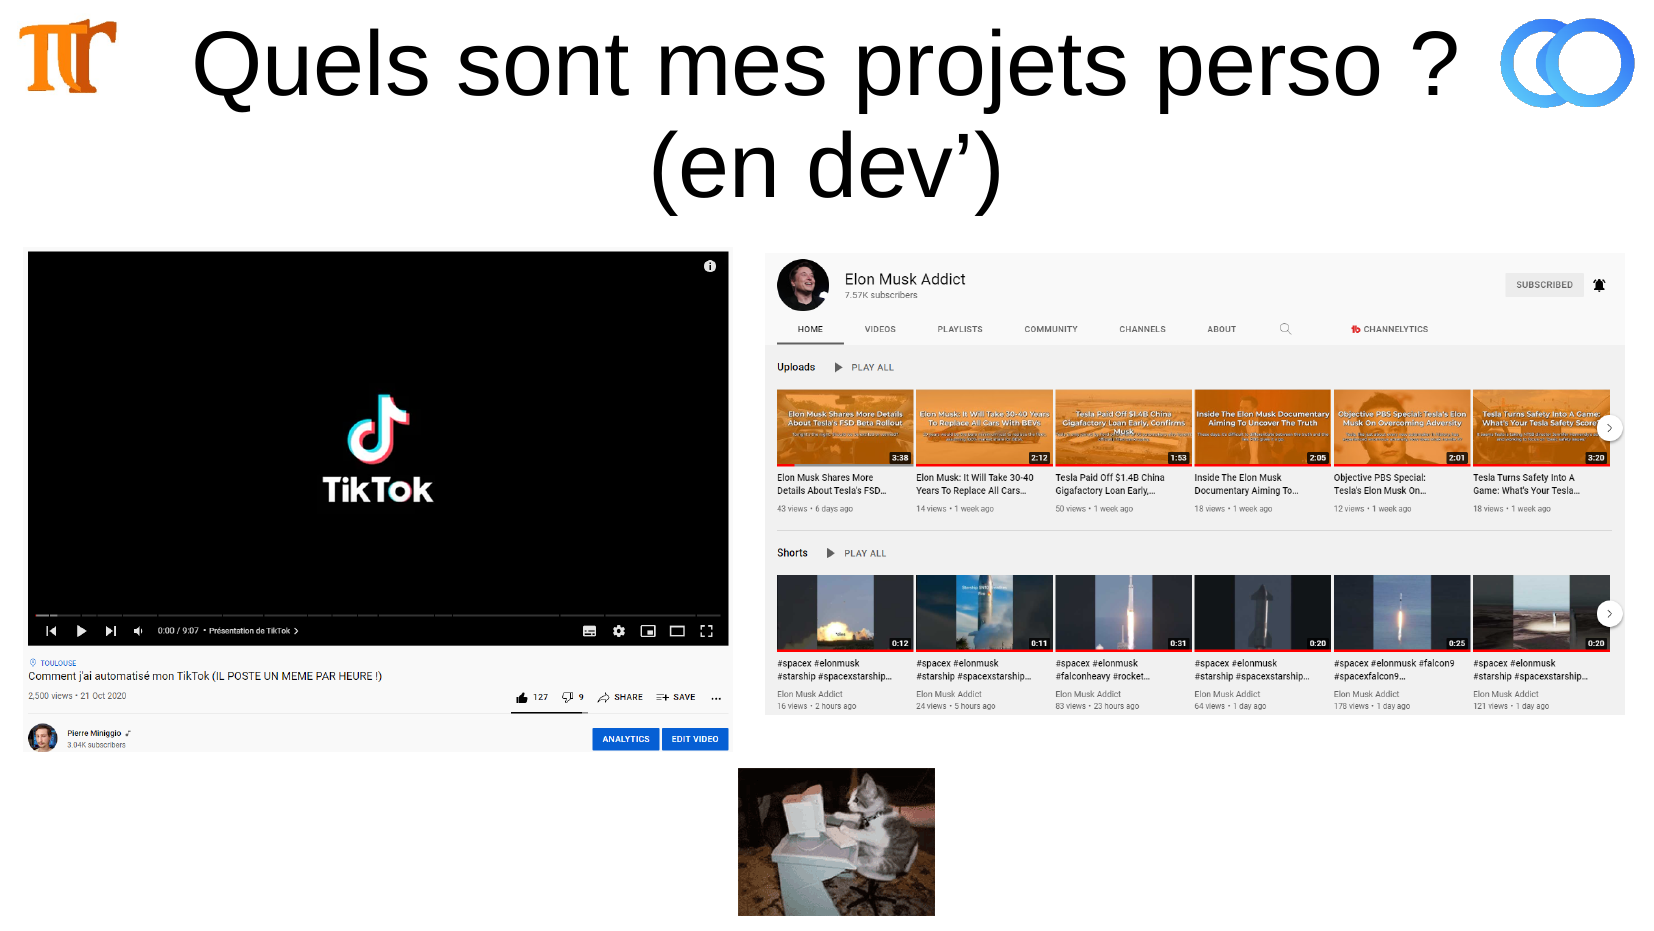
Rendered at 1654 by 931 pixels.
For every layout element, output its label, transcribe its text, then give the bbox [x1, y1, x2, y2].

picture [1450, 0, 1654, 142]
title Quels sont mes projets perso ? (en dev’) [82, 12, 1571, 218]
picture [765, 253, 1625, 715]
picture [17, 5, 119, 107]
picture [23, 247, 733, 752]
picture [738, 768, 935, 916]
